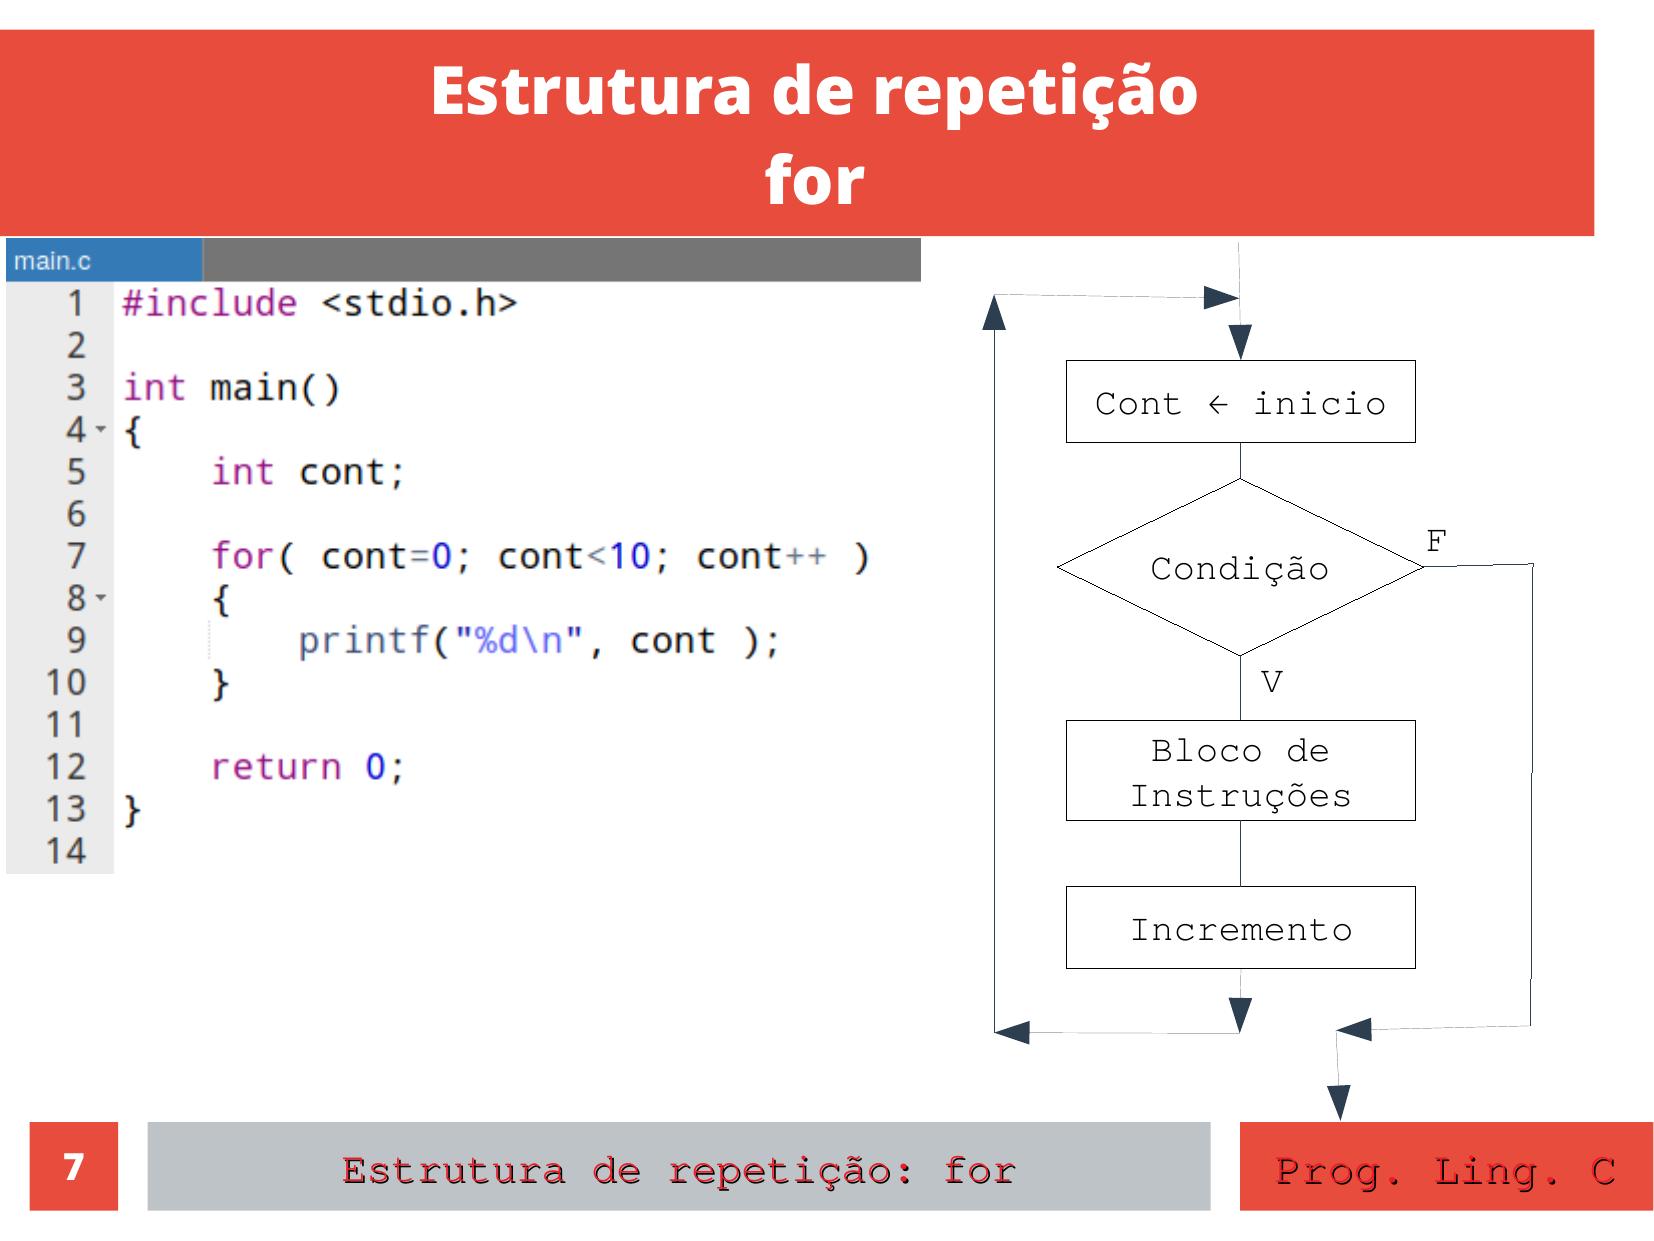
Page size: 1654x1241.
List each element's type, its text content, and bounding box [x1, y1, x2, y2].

text_box F [1411, 507, 1464, 568]
picture [6, 238, 921, 875]
title Estrutura de repetição for [283, 42, 1347, 225]
text_box Incremento [1066, 886, 1416, 969]
text_box Prog. Ling. C [1233, 1133, 1654, 1202]
text_box Cont ← inicio [1066, 360, 1416, 443]
text_box Condição [1057, 478, 1424, 656]
text_box V [1246, 649, 1299, 710]
text_box Estrutura de repetição: for [197, 1133, 1162, 1199]
text_box Bloco de Instruções [1066, 720, 1416, 821]
